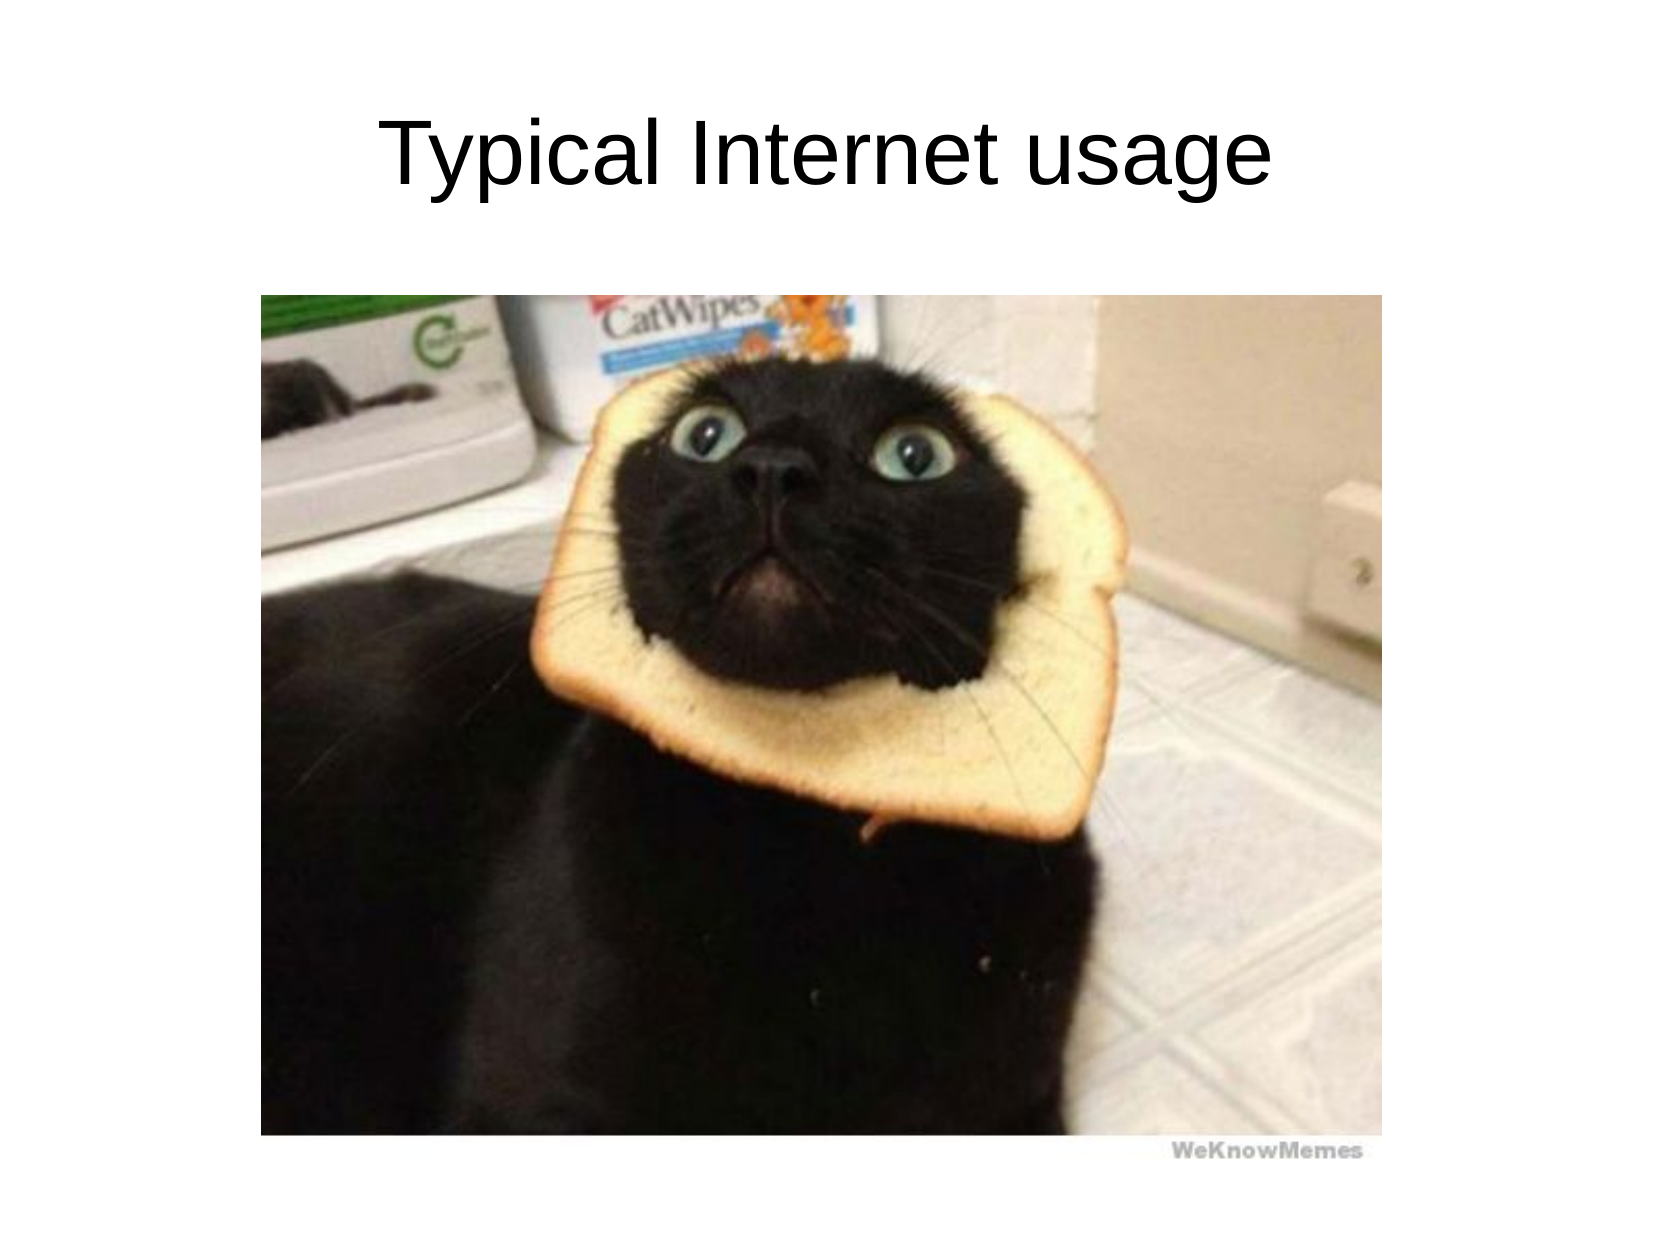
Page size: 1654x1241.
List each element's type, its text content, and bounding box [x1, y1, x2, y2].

title Typical Internet usage [82, 49, 1571, 257]
picture [261, 295, 1382, 1163]
